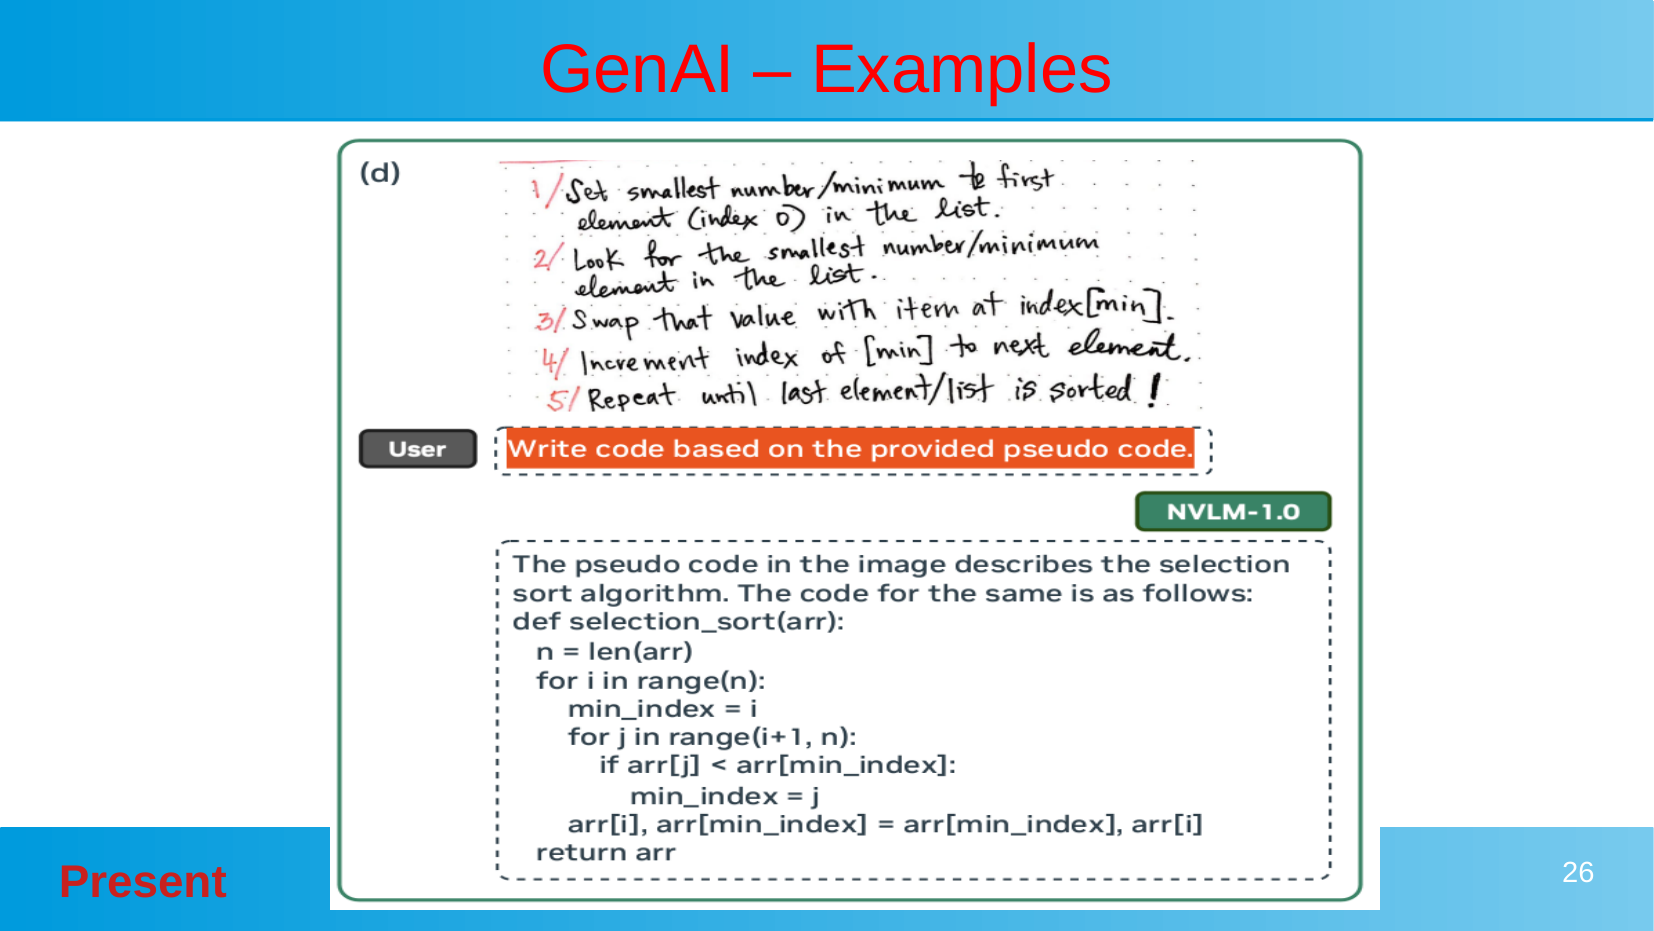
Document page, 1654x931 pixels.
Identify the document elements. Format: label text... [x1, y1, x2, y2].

picture [330, 130, 1380, 910]
title GenAI – Examples [59, 29, 1595, 108]
